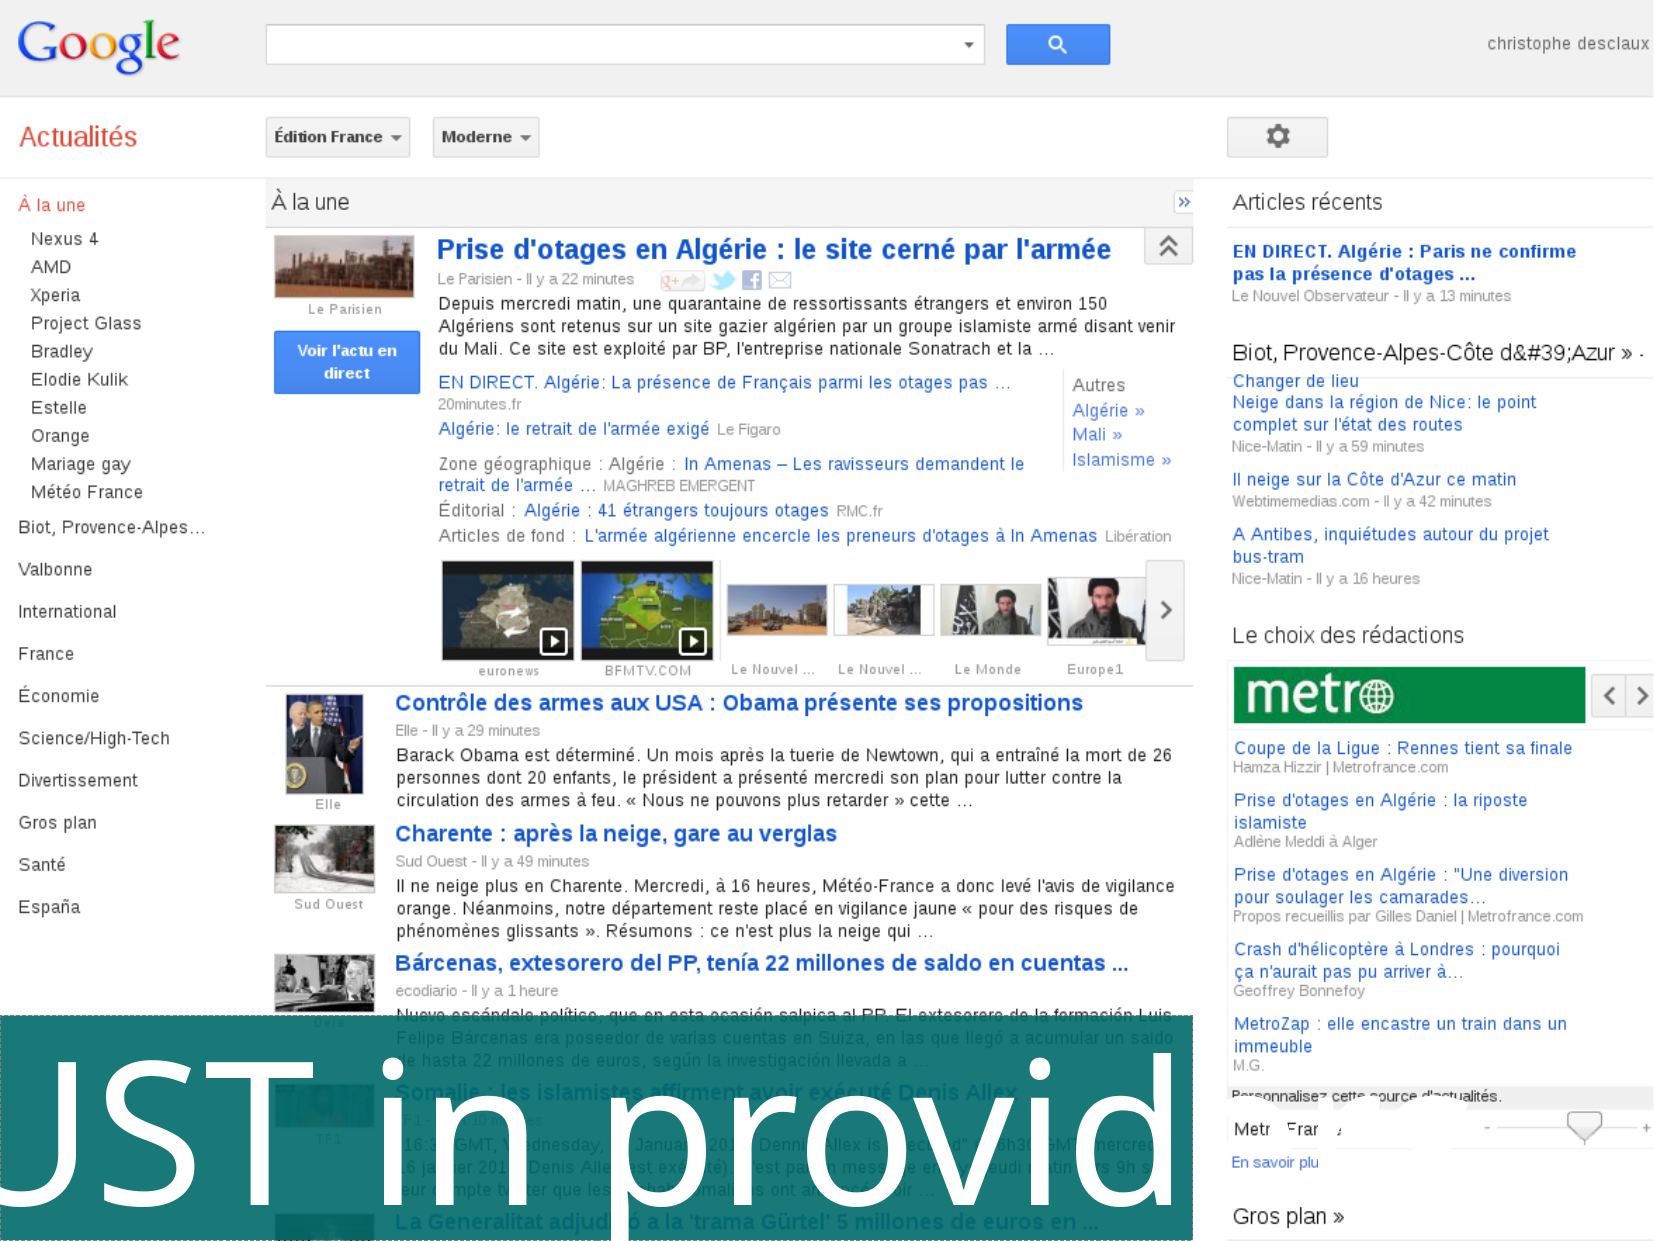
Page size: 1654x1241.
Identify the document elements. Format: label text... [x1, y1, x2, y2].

text_box TRUST in providers [0, 1015, 1193, 1241]
text_box TRUST in providers [629, 1111, 688, 1192]
picture [0, 0, 1654, 1241]
